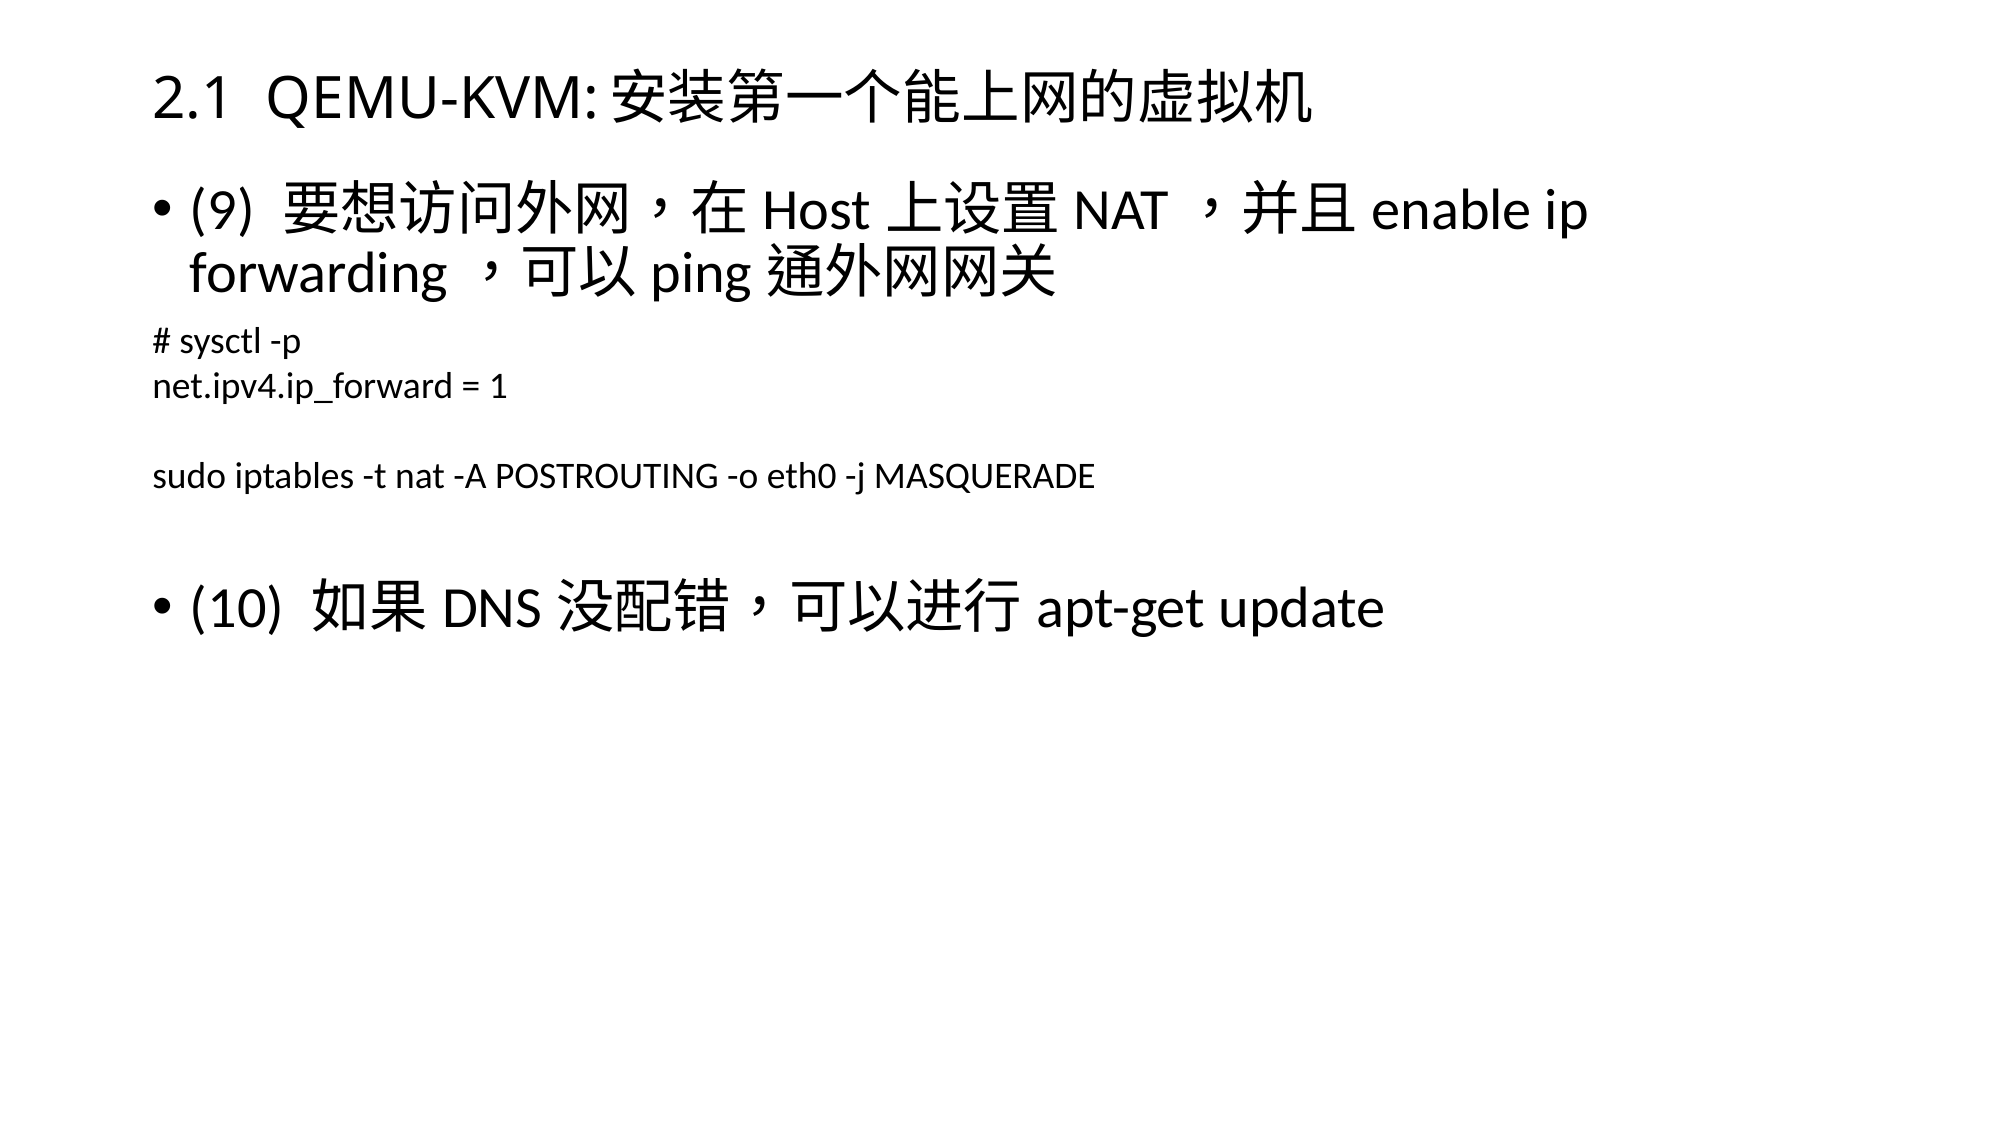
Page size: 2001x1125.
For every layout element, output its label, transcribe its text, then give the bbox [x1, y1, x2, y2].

title 2.1 QEMU-KVM:安装第一个能上网的虚拟机 [137, 59, 1863, 140]
list (9) 要想访问外网，在Host上设置NAT，并且enable ip forwarding，可以ping通外网网关 (10) 如果DNS没配错，可以进行apt-get update [137, 171, 1863, 1014]
text_box # sysctl -p net.ipv4.ip_forward = 1 sudo iptables -t nat -A POSTROUTING -o eth0 -j MASQUERADE [137, 308, 1138, 504]
